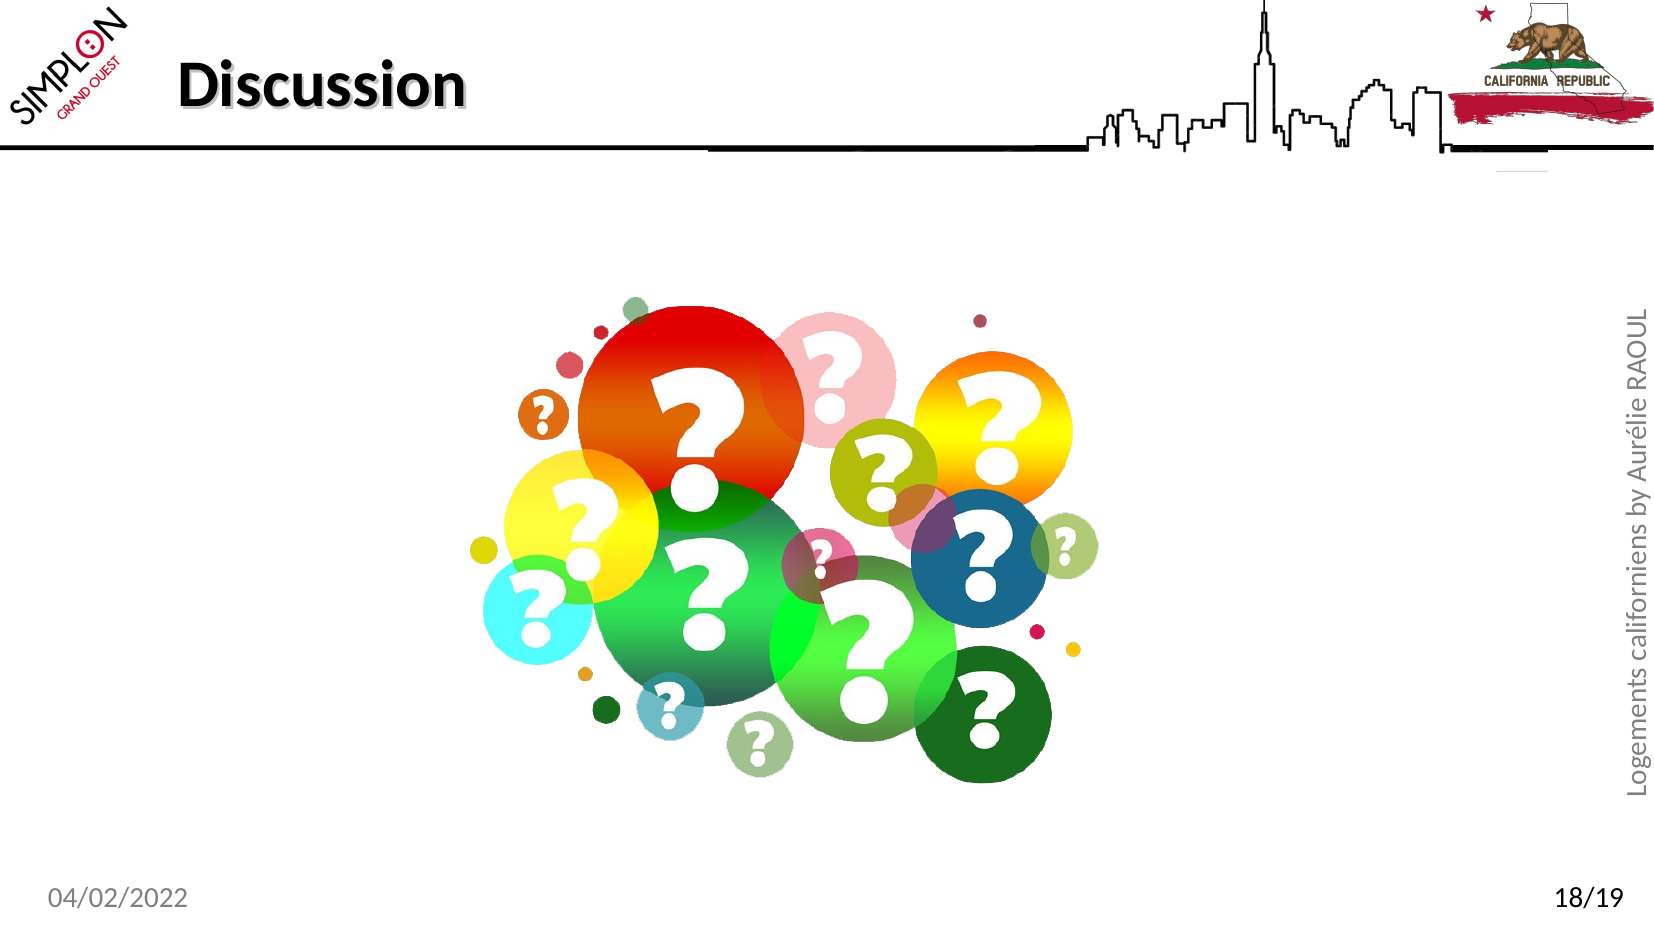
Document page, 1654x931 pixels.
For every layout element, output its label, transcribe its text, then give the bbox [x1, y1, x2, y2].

picture [413, 236, 1156, 843]
picture [2, 2, 147, 145]
picture [708, 0, 1654, 129]
picture [708, 142, 1548, 172]
title Discussion [177, 37, 1571, 142]
